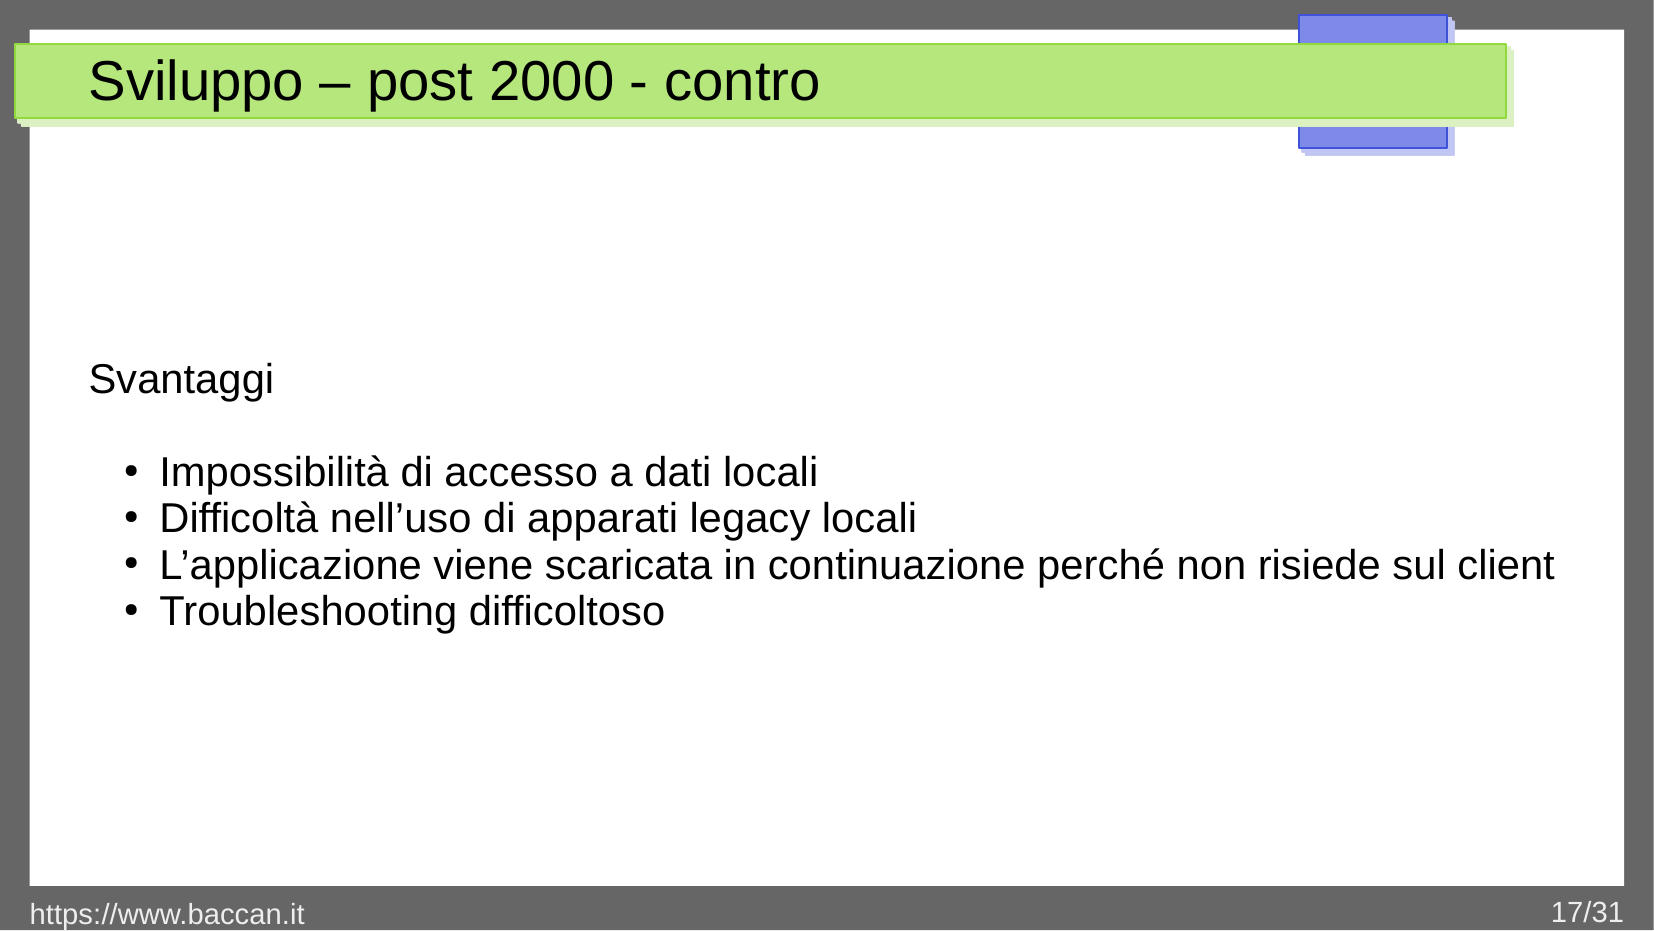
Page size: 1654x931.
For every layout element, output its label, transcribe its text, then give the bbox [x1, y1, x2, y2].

title Sviluppo – post 2000 - contro [88, 44, 1506, 119]
text_box Svantaggi Impossibilità di accesso a dati locali Difficoltà nell’uso di apparati legacy locali L’applicazione viene scaricata in continuazione perché non risiede sul client Troubleshooting difficoltoso [88, 169, 1565, 821]
